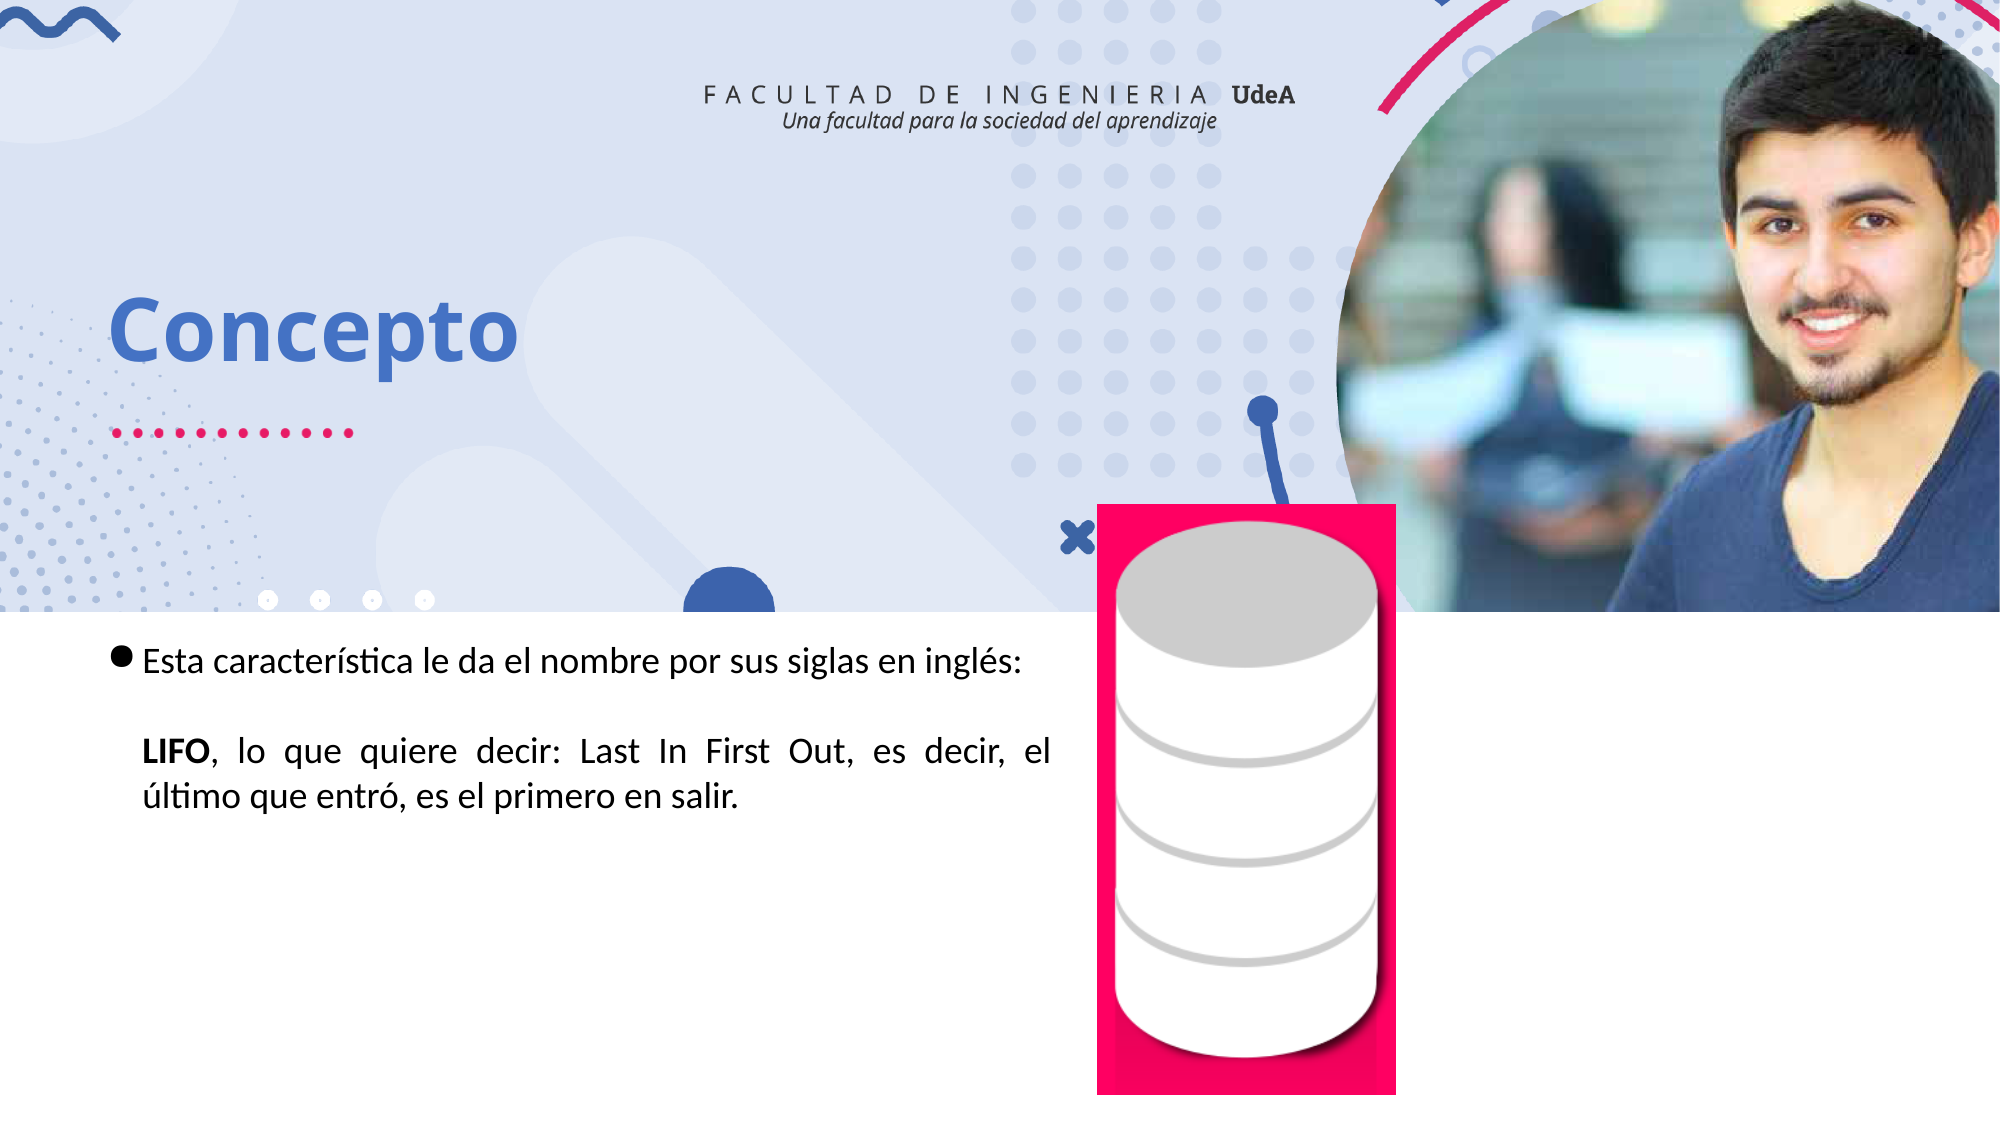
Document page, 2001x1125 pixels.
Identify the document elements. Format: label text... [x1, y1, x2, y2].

text_box Esta característica le da el nombre por sus siglas en inglés: LIFO, lo que quiere decir: Last In First Out, es decir, el último que entró, es el primero en salir. [92, 628, 1068, 824]
text_box Concepto [92, 277, 988, 389]
picture [0, 0, 2000, 1096]
